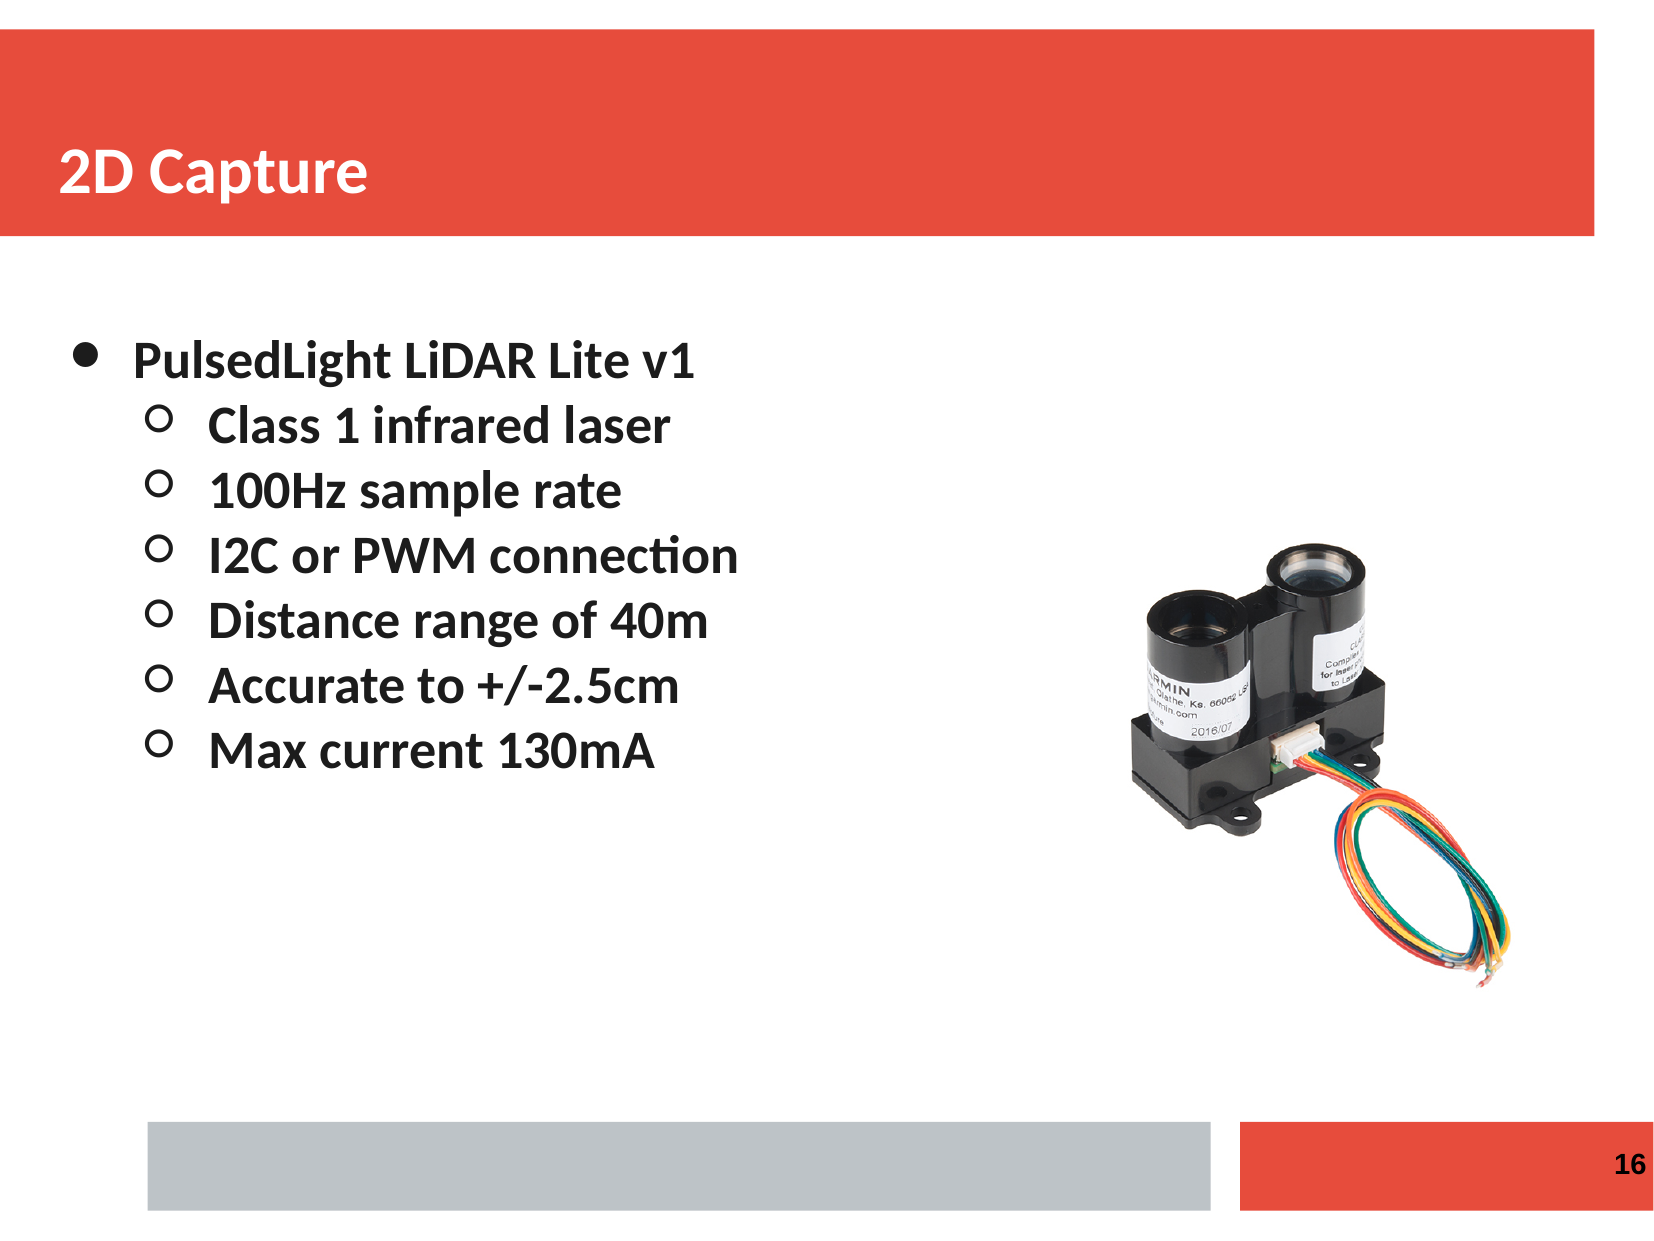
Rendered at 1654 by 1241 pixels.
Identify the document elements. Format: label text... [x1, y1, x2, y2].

picture [1089, 527, 1565, 1004]
text_box PulsedLight LiDAR Lite v1 Class 1 infrared laser 100Hz sample rate I2C or PWM connection Distance range of 40m Accurate to +/-2.5cm Max current 130mA [58, 324, 1565, 1093]
slide_number <number> [1547, 1145, 1647, 1241]
text_box 2D Capture [58, 58, 1595, 207]
